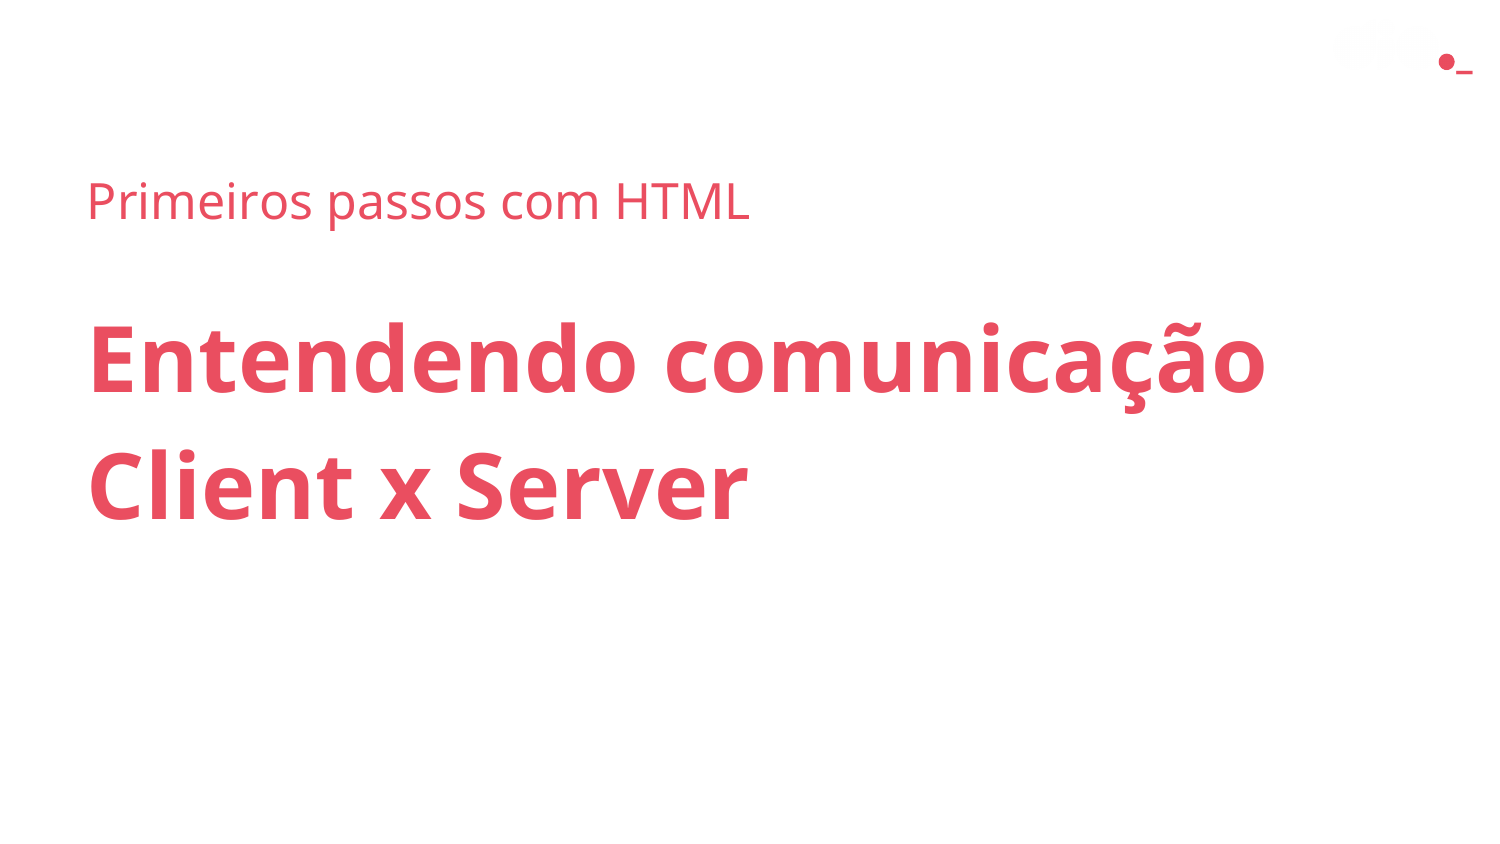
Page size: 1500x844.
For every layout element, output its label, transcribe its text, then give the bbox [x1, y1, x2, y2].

text_box Entendendo comunicação Client x Server [71, 269, 1342, 550]
text_box Primeiros passos com HTML [71, 145, 1383, 225]
picture [1333, 19, 1473, 75]
